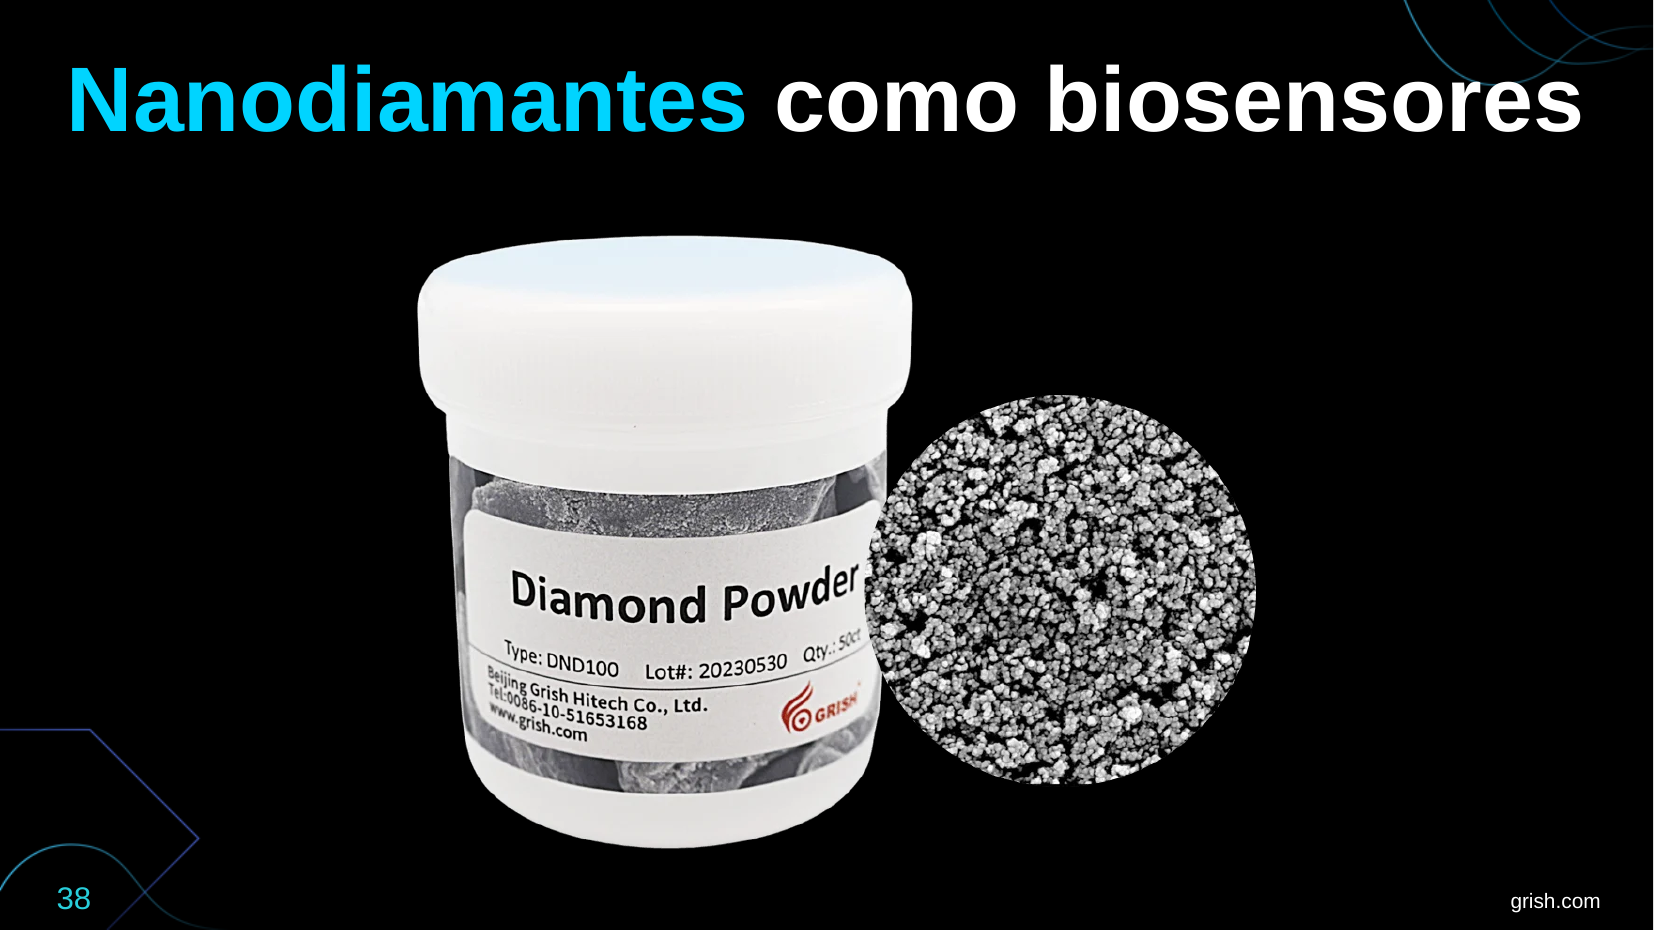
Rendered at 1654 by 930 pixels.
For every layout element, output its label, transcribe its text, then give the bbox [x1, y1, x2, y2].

text_box <number> [42, 873, 215, 930]
picture [0, 0, 1654, 930]
text_box grish.com [1495, 881, 1616, 920]
text_box Nanodiamantes como biosensores [52, 40, 357, 159]
text_box Nanodiamantes como biosensores [1296, 40, 1602, 159]
